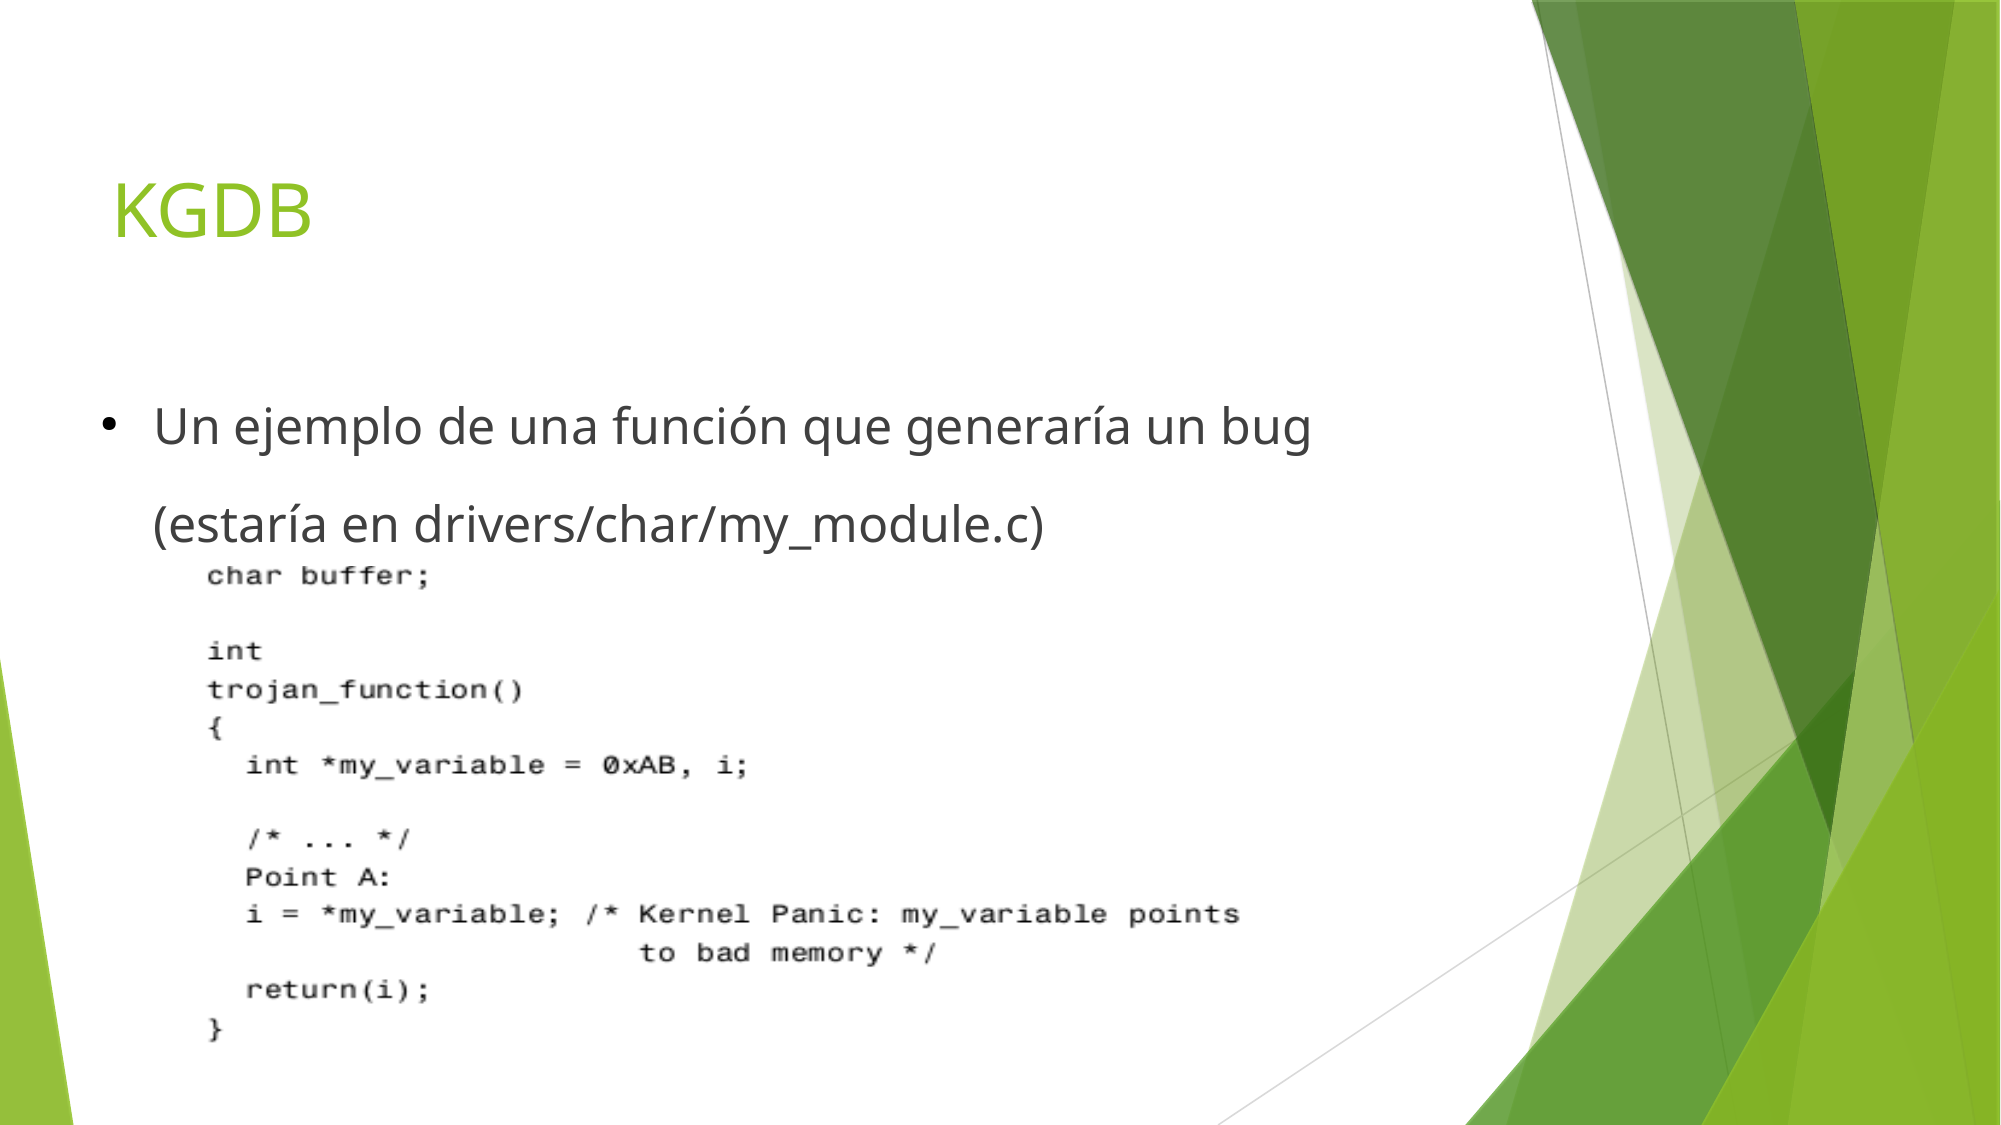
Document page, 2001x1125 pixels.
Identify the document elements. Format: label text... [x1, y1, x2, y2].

picture [202, 566, 1276, 1048]
list Un ejemplo de una función que generaría un bug (estaría en drivers/char/my_module.c) [82, 391, 1493, 1028]
title KGDB [111, 99, 1522, 317]
